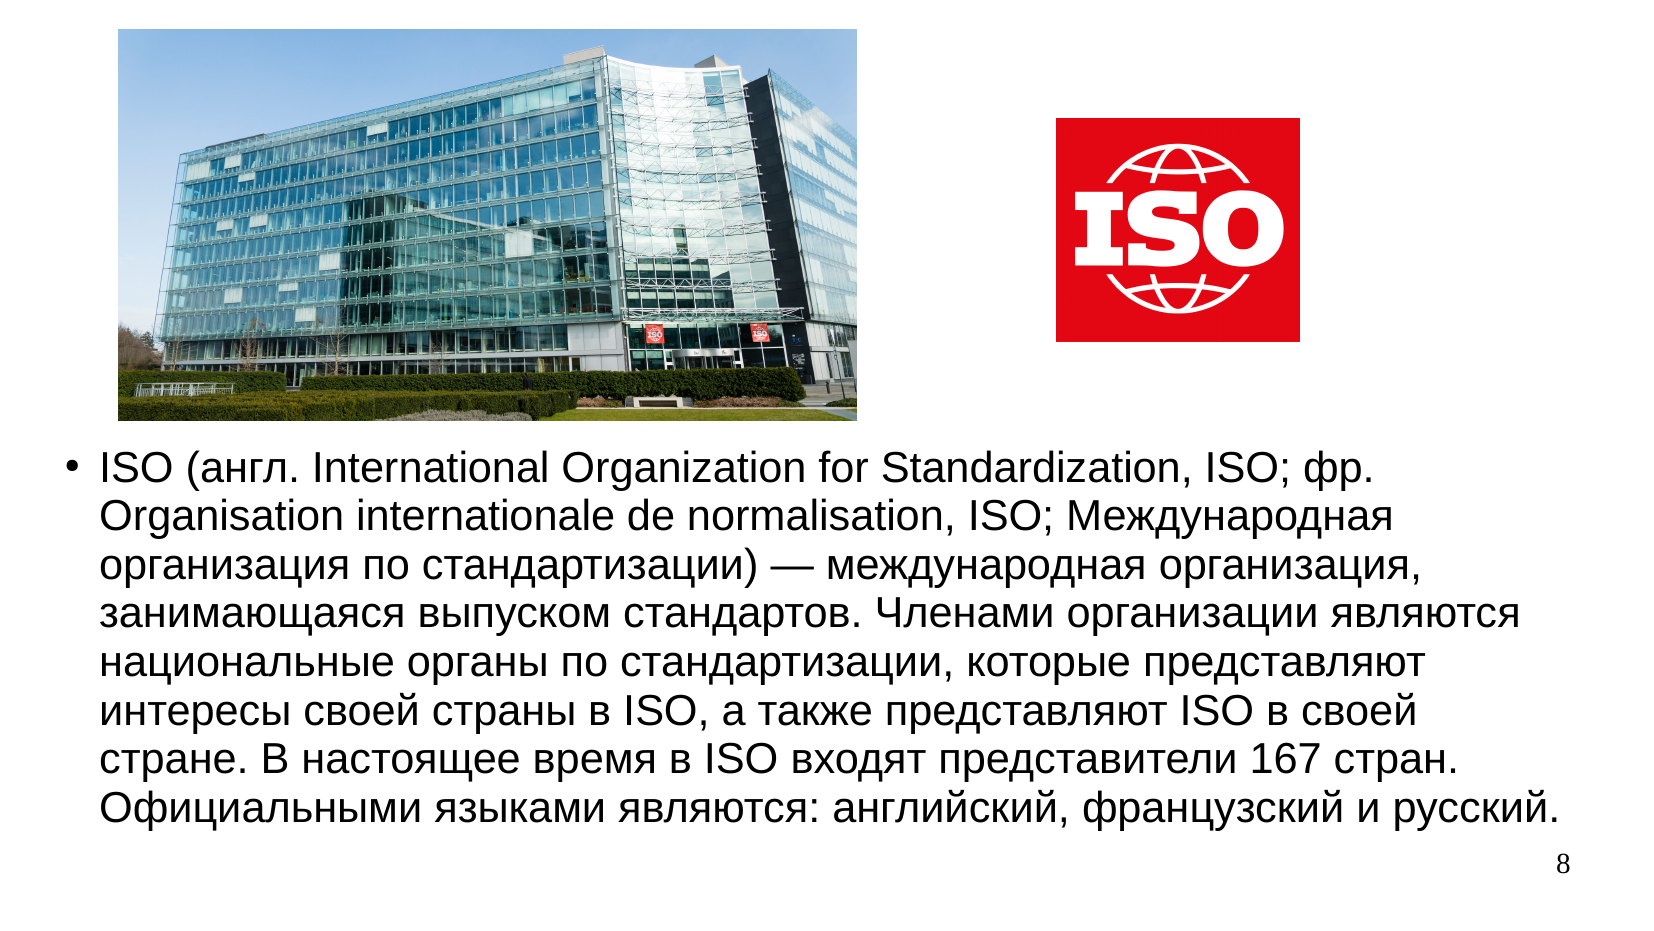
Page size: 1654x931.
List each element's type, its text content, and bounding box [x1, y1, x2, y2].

list ISO (англ. International Organization for Standardization, ISO; фр. Organisation internationale de normalisation, ISO; Международная организация по стандартизации) — международная организация, занимающаяся выпуском стандартов. Членами организации являются национальные органы по стандартизации, которые представляют интересы своей страны в ISO, а также представляют ISO в своей стране. В настоящее время в ISO входят представители 167 стран. Официальными языками являются: английский, французский и русский. [53, 442, 1565, 857]
picture [118, 29, 857, 421]
picture [1056, 118, 1300, 342]
